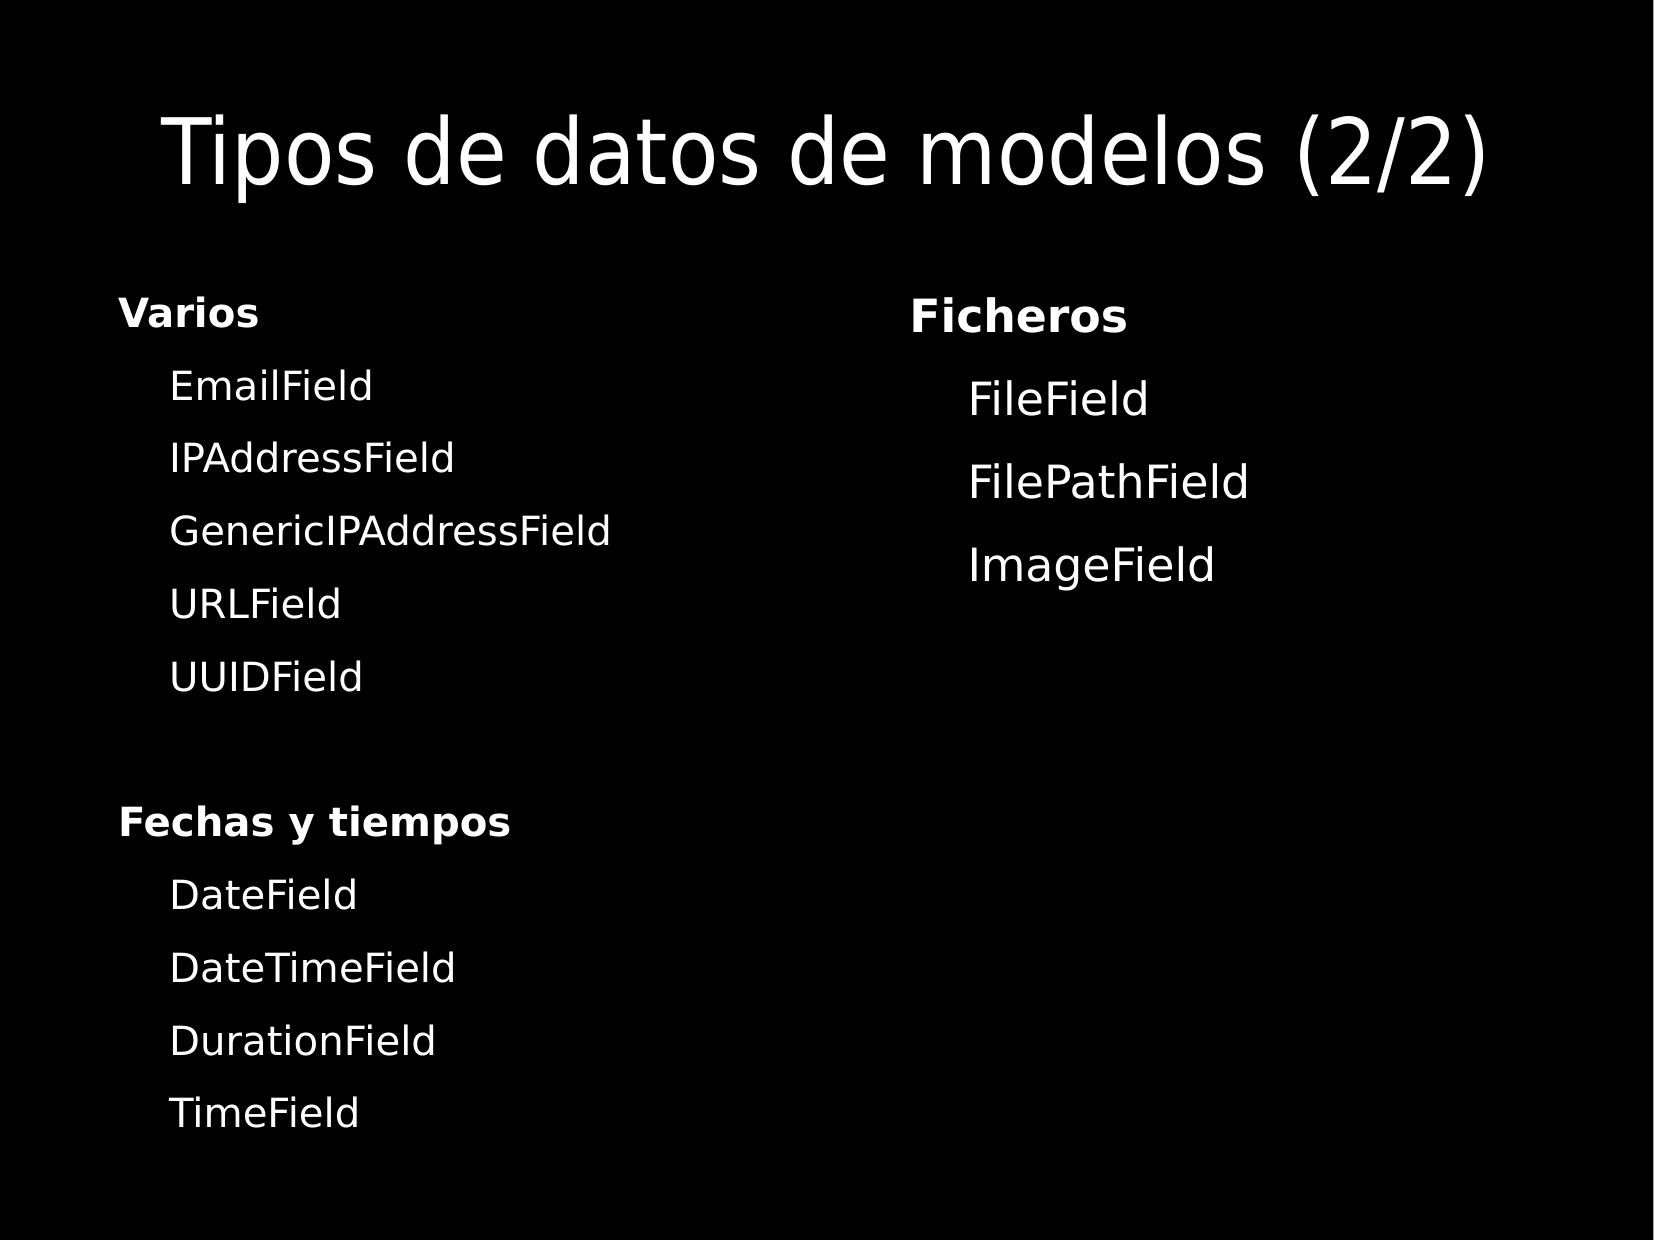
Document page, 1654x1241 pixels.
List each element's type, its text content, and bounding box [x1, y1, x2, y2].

list Ficheros FileField FilePathField ImageField [909, 290, 1560, 603]
title Tipos de datos de modelos (2/2) [82, 49, 1571, 257]
list Varios EmailField IPAddressField GenericIPAddressField URLField UUIDField Fechas y tiempos DateField DateTimeField DurationField TimeField [118, 290, 957, 1146]
